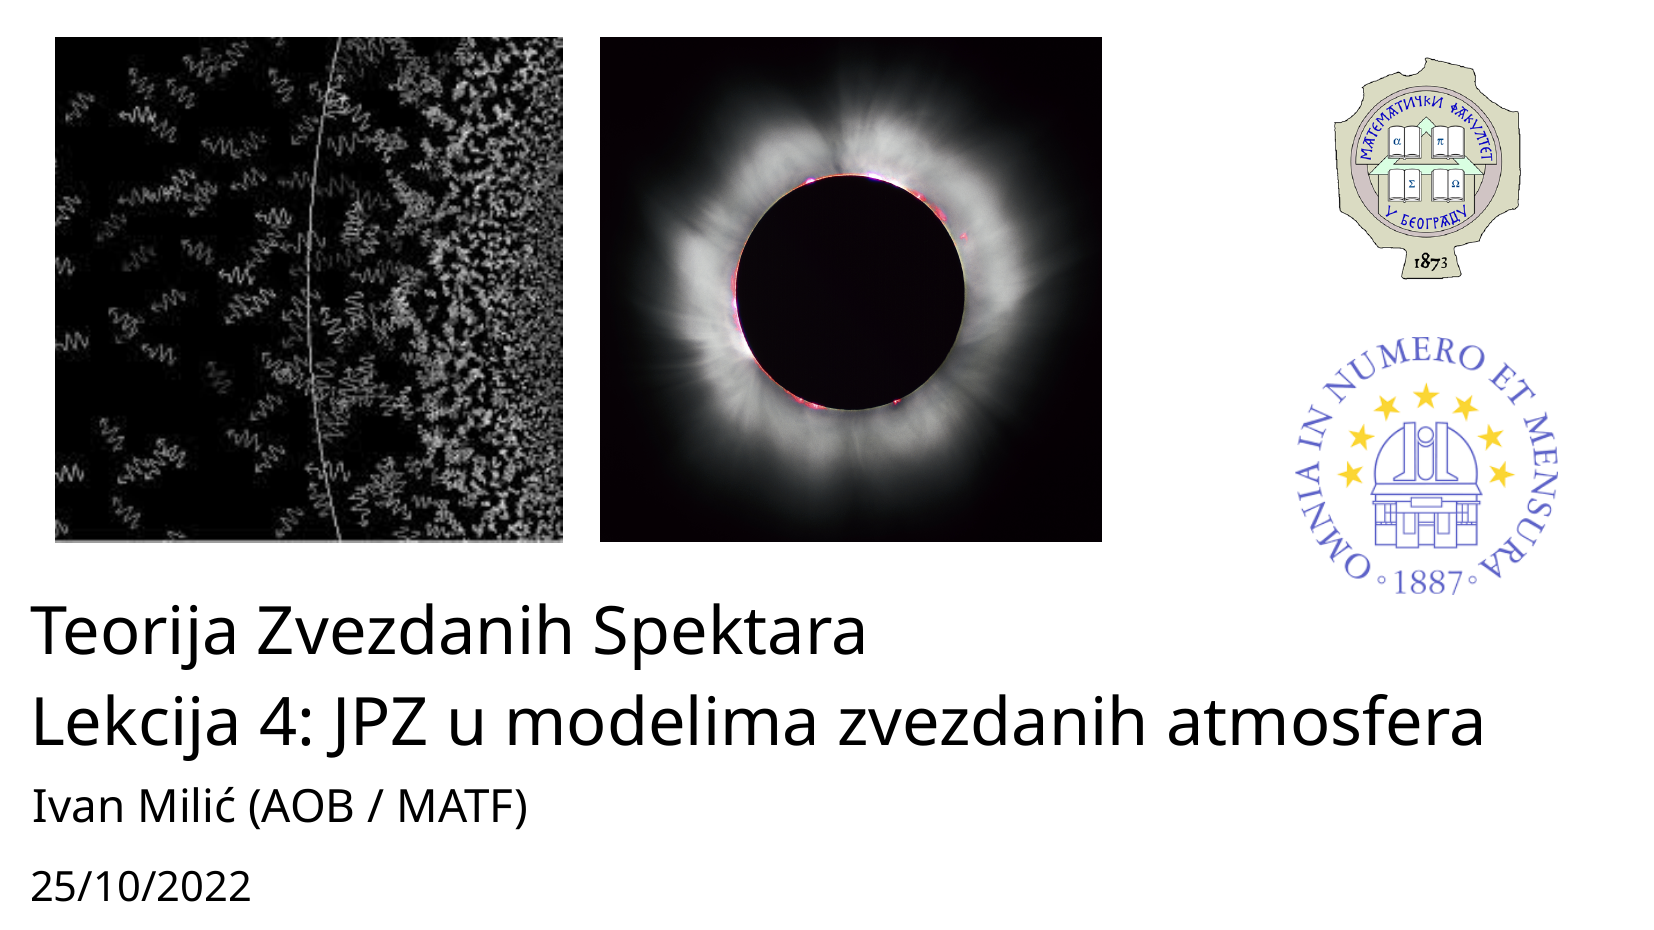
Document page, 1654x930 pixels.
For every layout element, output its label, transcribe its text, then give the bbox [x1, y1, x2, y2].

text_box Ivan Milić (AOB / MATF) [18, 765, 1331, 847]
text_box Teorija Zvezdanih Spektara Lekcija 4: JPZ u modelima zvezdanih atmosfera [30, 583, 1595, 765]
picture [1237, 25, 1616, 310]
picture [1295, 337, 1558, 595]
picture [600, 37, 1102, 542]
subtitle 25/10/2022 [30, 847, 1530, 923]
picture [55, 37, 563, 543]
